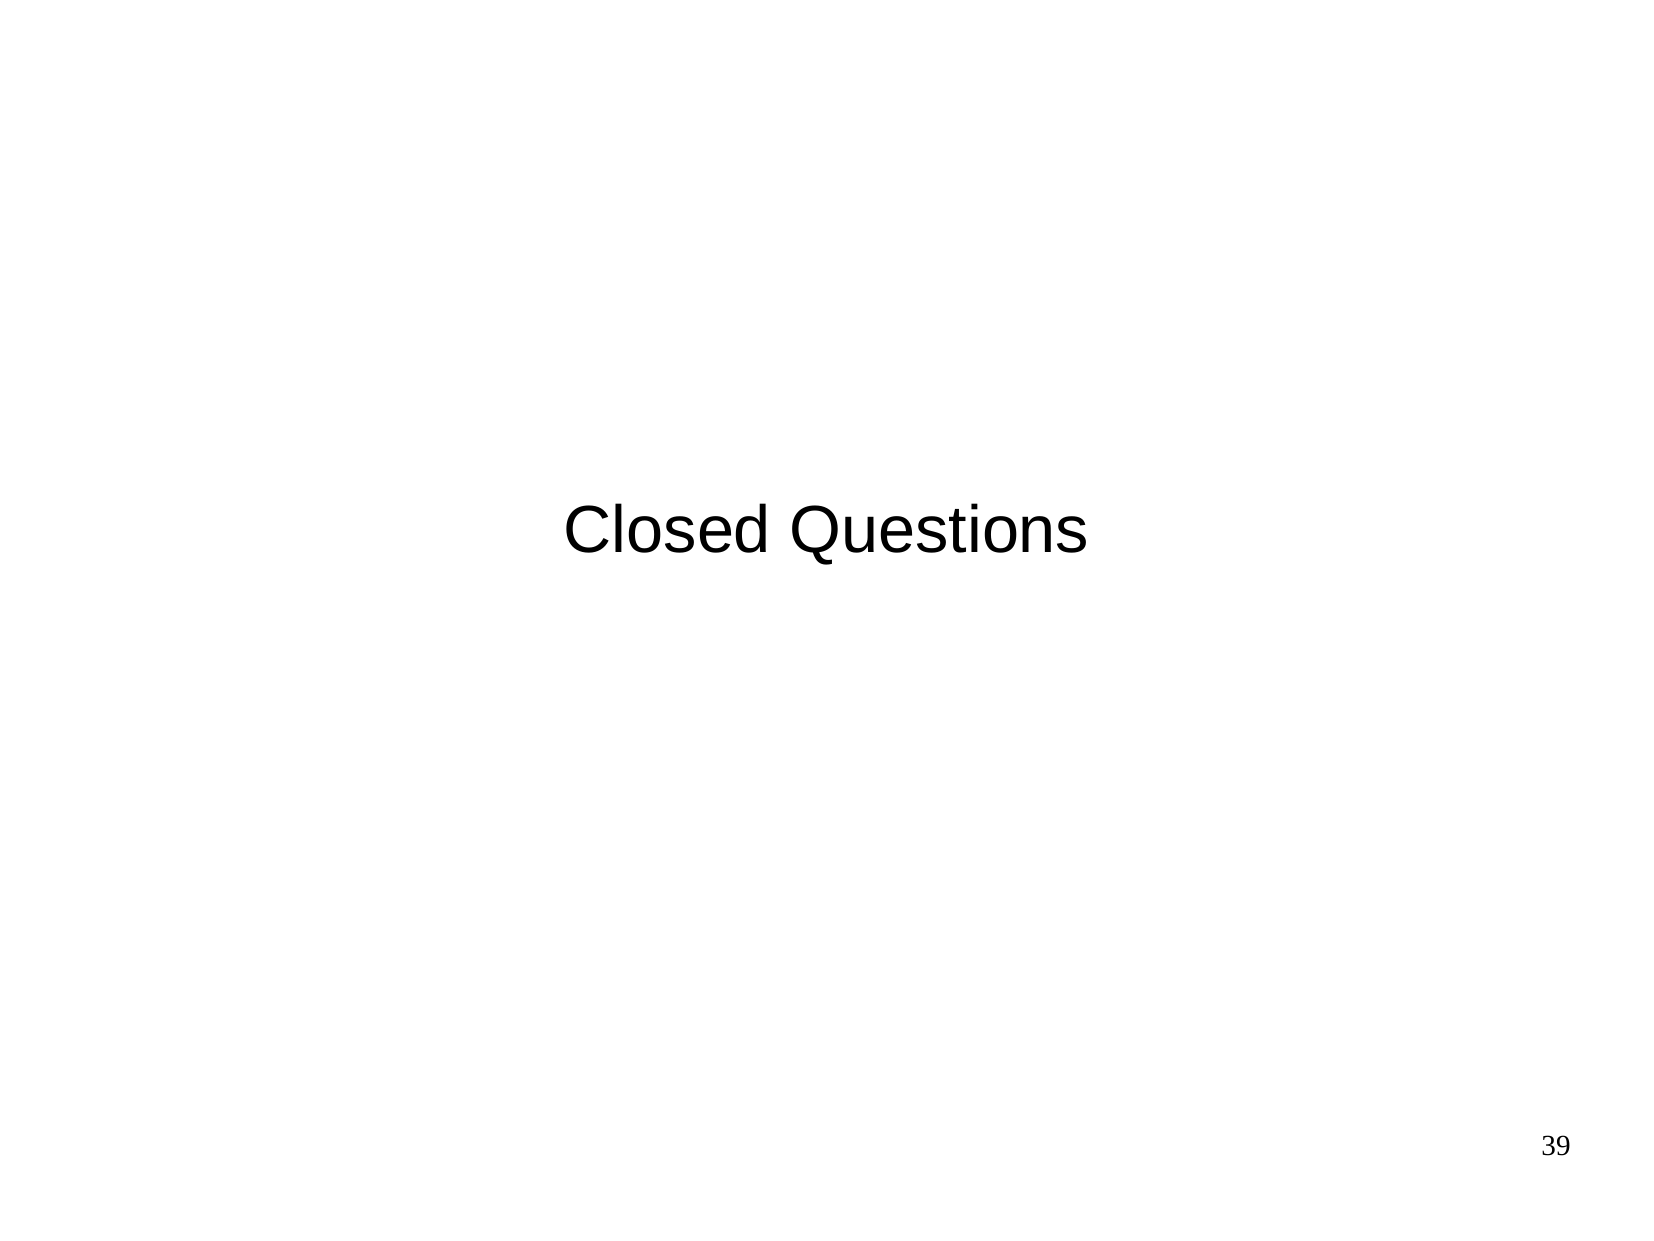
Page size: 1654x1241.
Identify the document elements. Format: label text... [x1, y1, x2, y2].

subtitle Closed Questions [82, 49, 1571, 1010]
